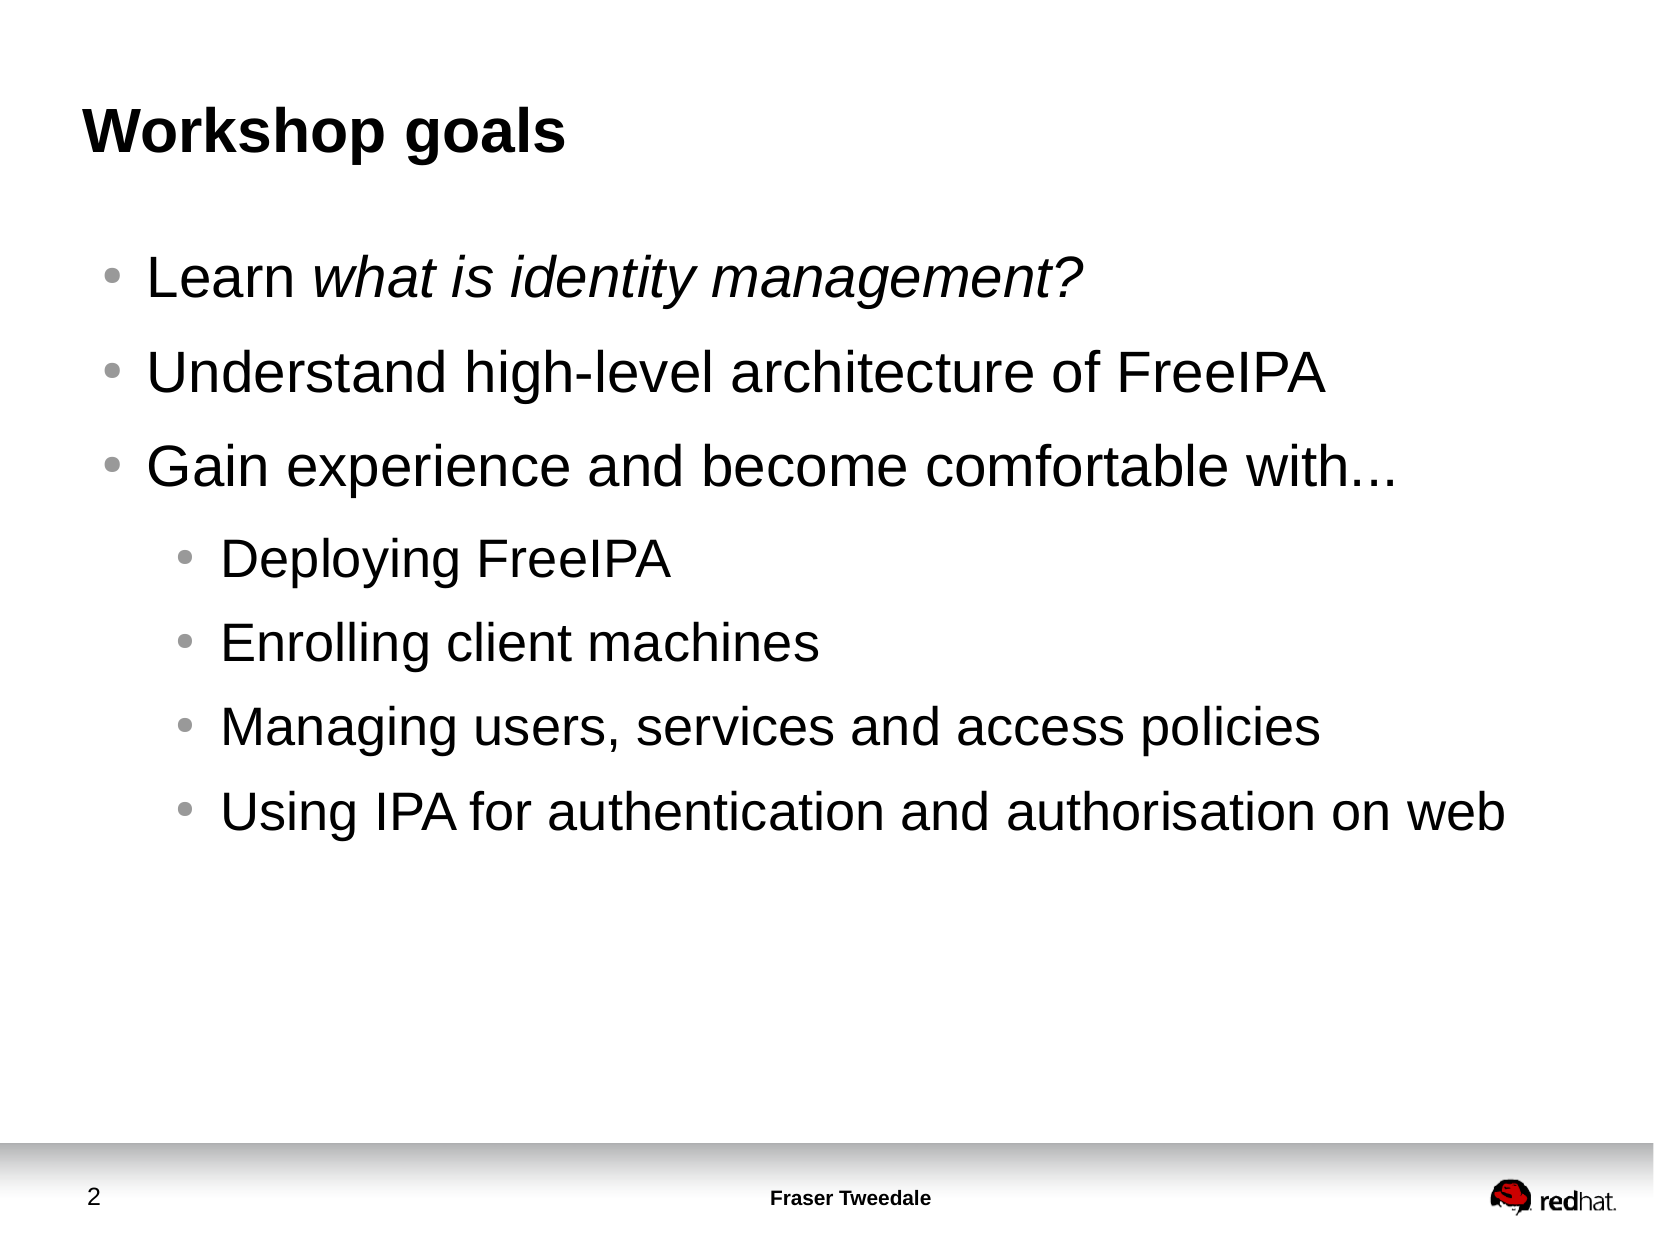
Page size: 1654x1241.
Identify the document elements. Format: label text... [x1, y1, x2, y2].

title Workshop goals [82, 37, 1571, 226]
list Learn what is identity management? Understand high-level architecture of FreeIPA Gain experience and become comfortable with... Deploying FreeIPA Enrolling client machines Managing users, services and access policies Using IPA for authentication and authorisation on web [86, 244, 1576, 1039]
picture [0, 1143, 1654, 1241]
